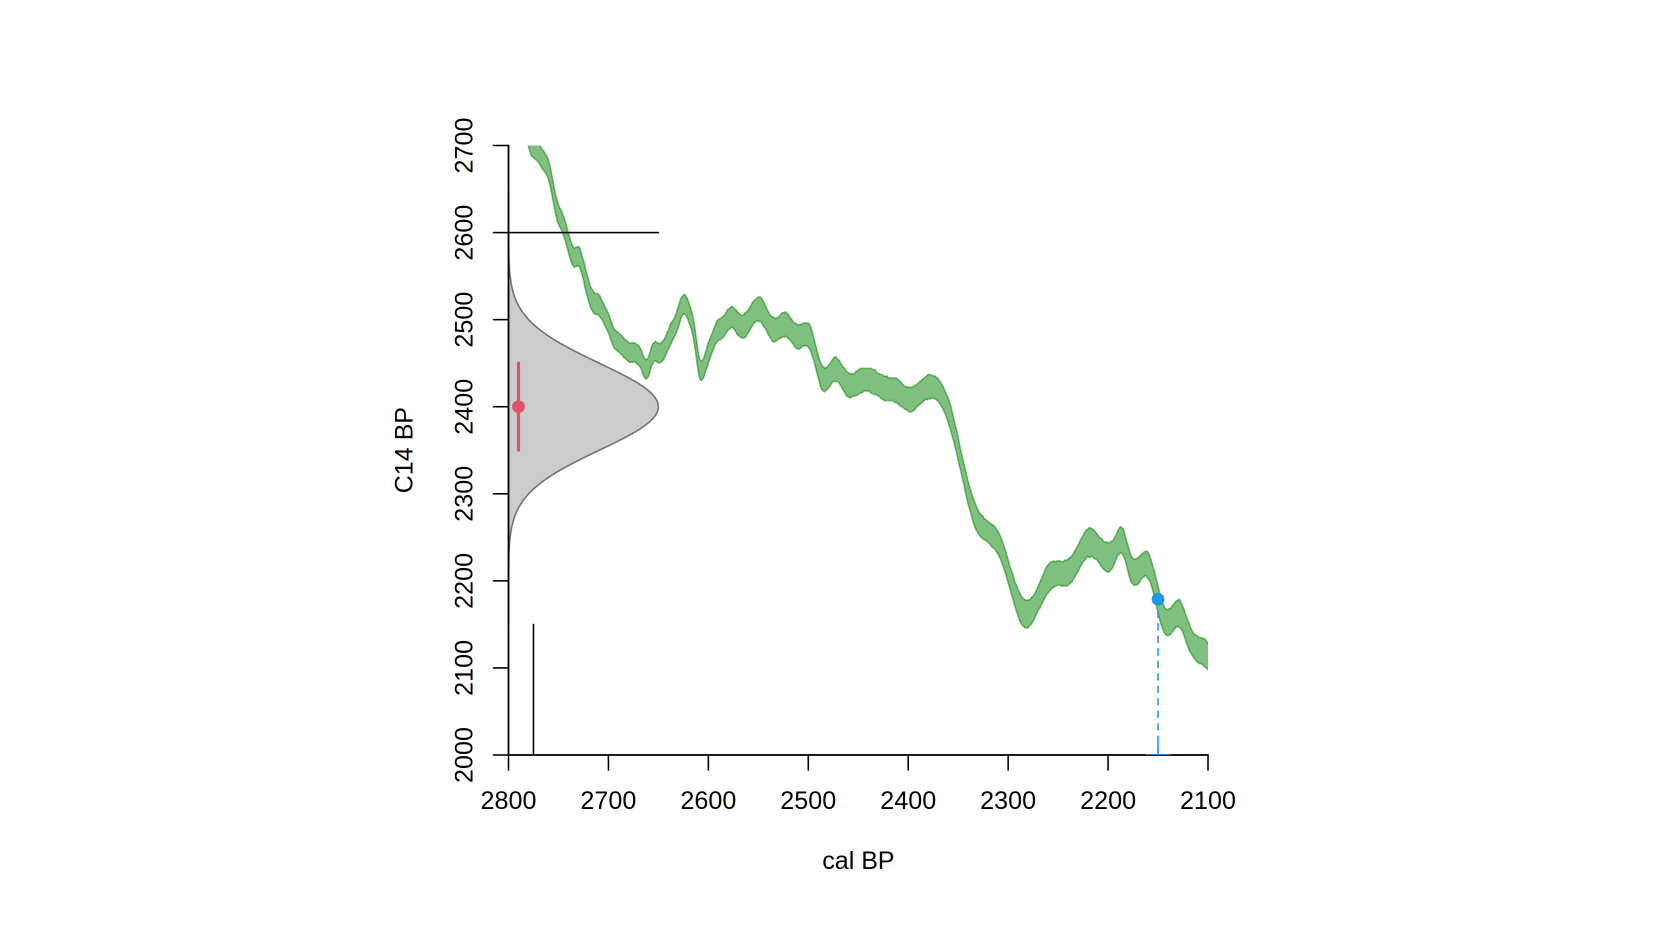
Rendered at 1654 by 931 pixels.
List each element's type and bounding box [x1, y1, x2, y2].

picture [385, 22, 1271, 908]
